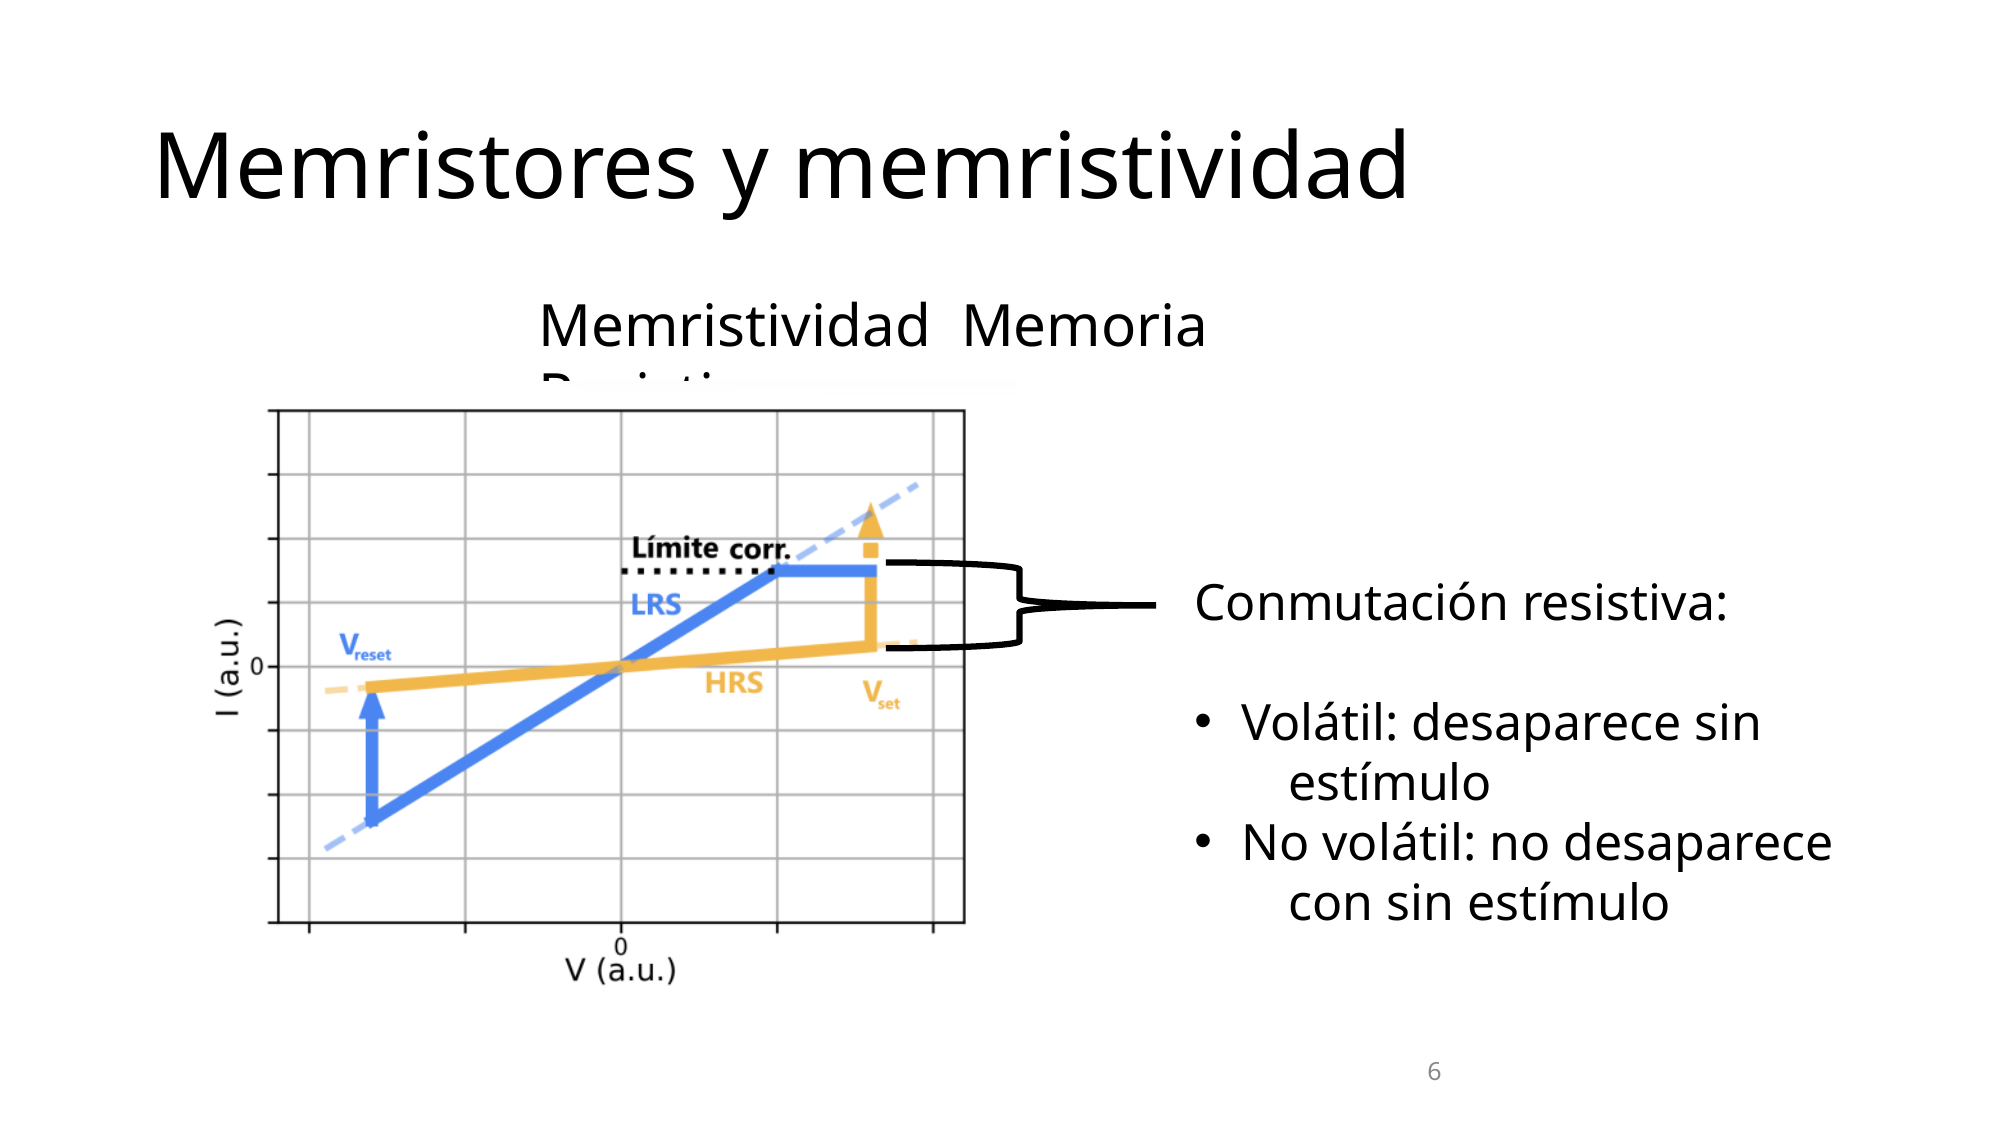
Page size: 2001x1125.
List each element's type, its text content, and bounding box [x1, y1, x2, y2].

text_box Conmutación resistiva: Volátil: desaparece sin estímulo No volátil: no desaparece con sin estímulo [1179, 562, 1927, 942]
text_box 6 [1412, 1042, 1863, 1103]
picture [203, 381, 1016, 987]
text_box Memristividad Memoria Resistiva [523, 280, 1477, 366]
title Memristores y memristividad [137, 59, 1863, 278]
